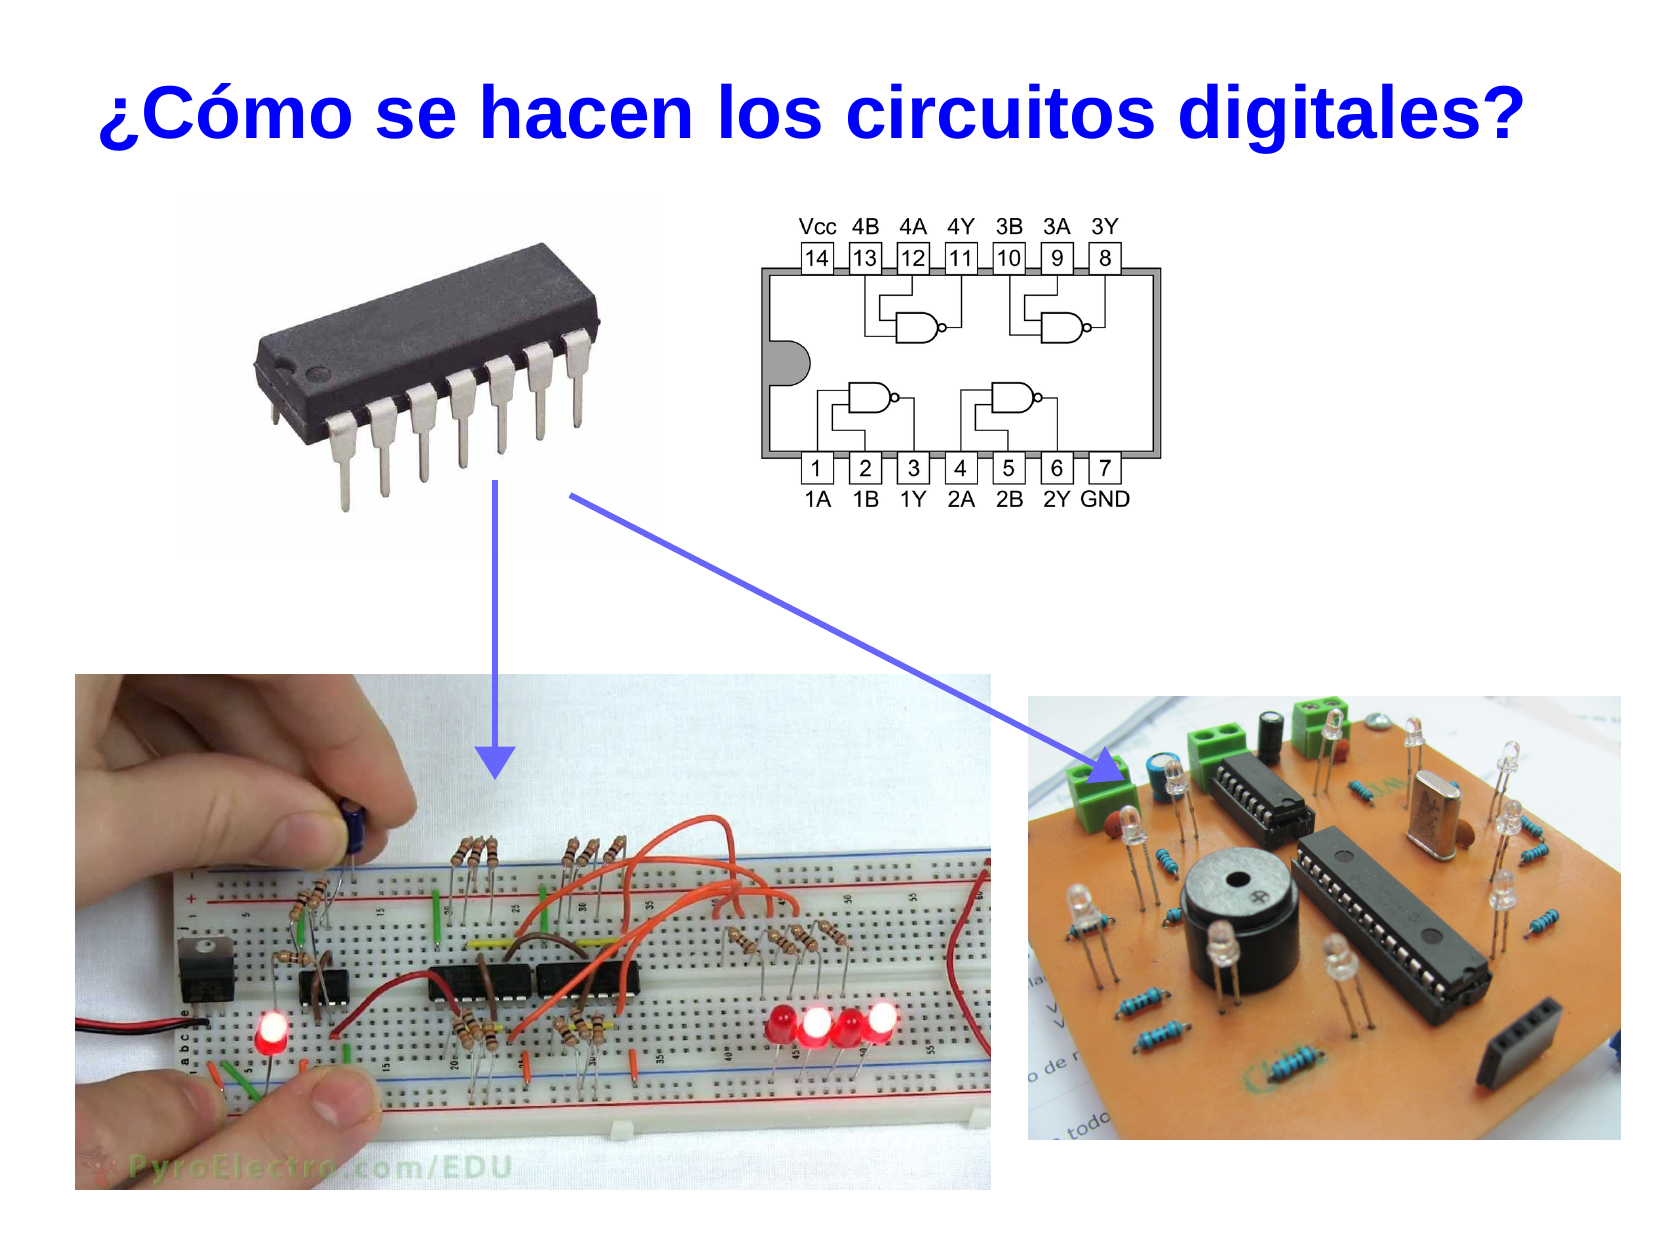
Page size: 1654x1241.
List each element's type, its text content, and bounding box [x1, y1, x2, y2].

text_box ¿Cómo se hacen los circuitos digitales? [64, 59, 1561, 166]
picture [180, 194, 661, 556]
picture [1028, 696, 1621, 1141]
picture [928, 674, 991, 707]
picture [75, 674, 991, 1190]
picture [745, 204, 1186, 526]
